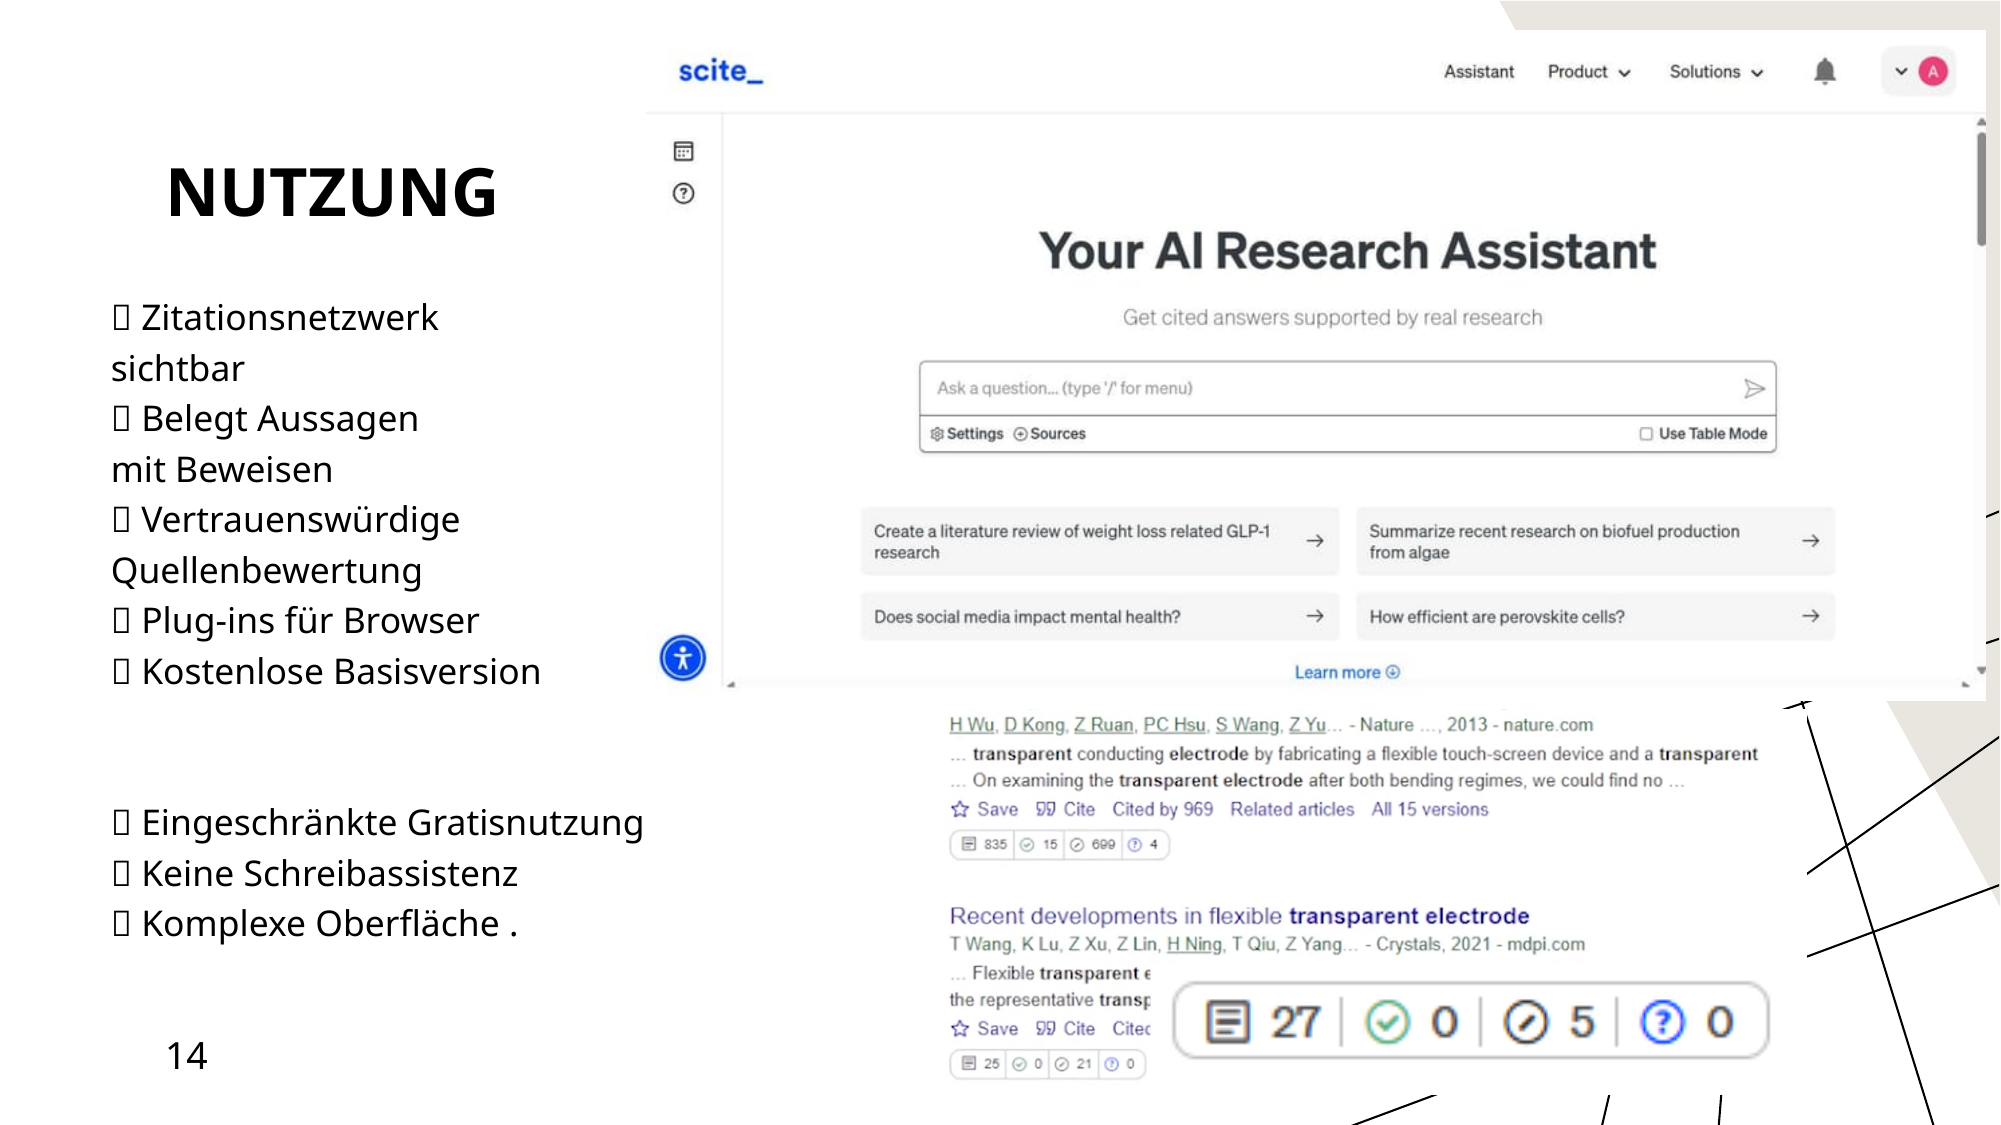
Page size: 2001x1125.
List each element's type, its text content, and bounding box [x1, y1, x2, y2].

picture [646, 30, 1986, 701]
list ✅ Zitationsnetzwerk sichtbar ✅ Belegt Aussagen mit Beweisen ✅ Vertrauenswürdige Quellenbewertung ✅ Plug-ins für Browser ✅ Kostenlose Basisversion ❌ Eingeschränkte Gratisnutzung ❌ Keine Schreibassistenz ❌ Komplexe Oberfläche . [95, 302, 1290, 985]
text_box [150, 1024, 254, 1074]
picture [933, 709, 1807, 1095]
title Nutzung [150, 59, 1344, 330]
